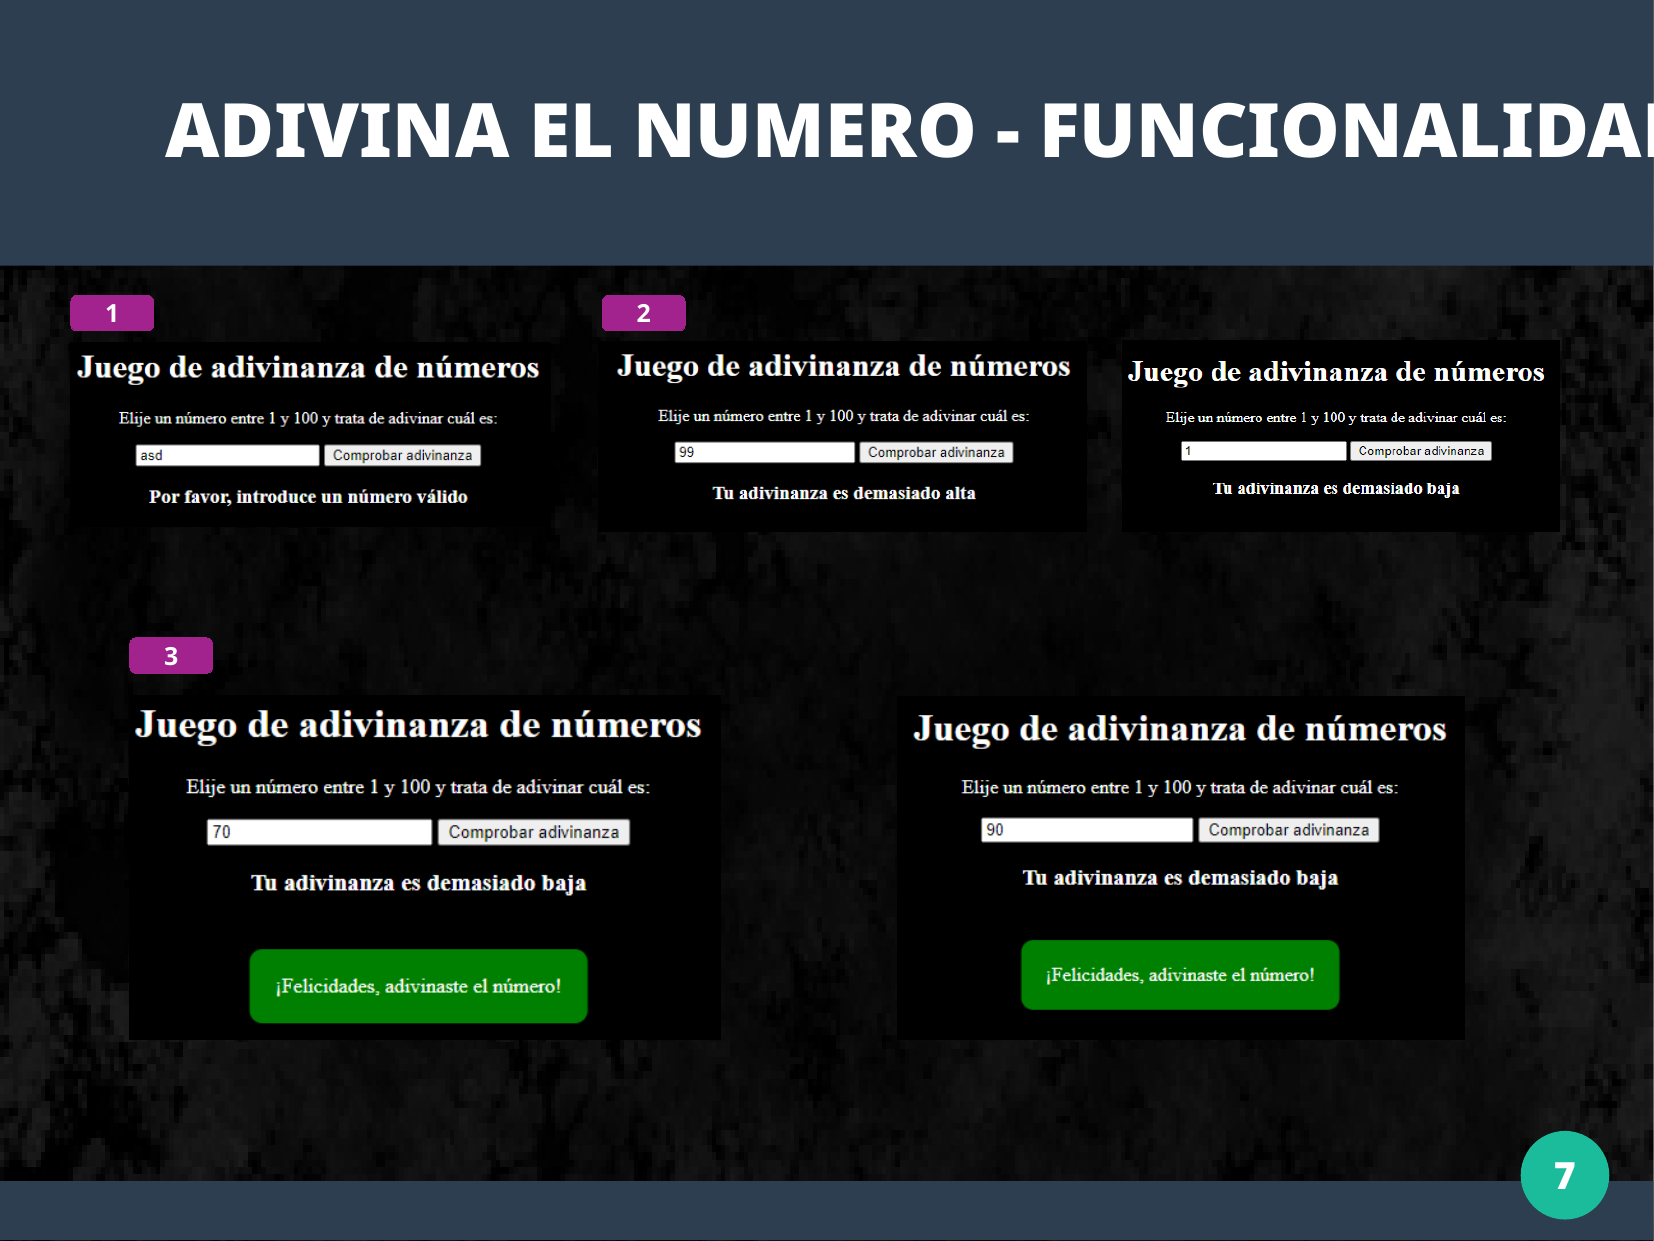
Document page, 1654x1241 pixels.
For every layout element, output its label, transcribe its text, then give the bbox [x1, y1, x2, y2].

text_box 3 [129, 637, 213, 674]
picture [0, 266, 1654, 1181]
text_box 2 [602, 295, 686, 331]
text_box 1 [70, 295, 154, 331]
title ADIVINA EL NUMERO - FUNCIONALIDAD [165, 49, 1654, 207]
